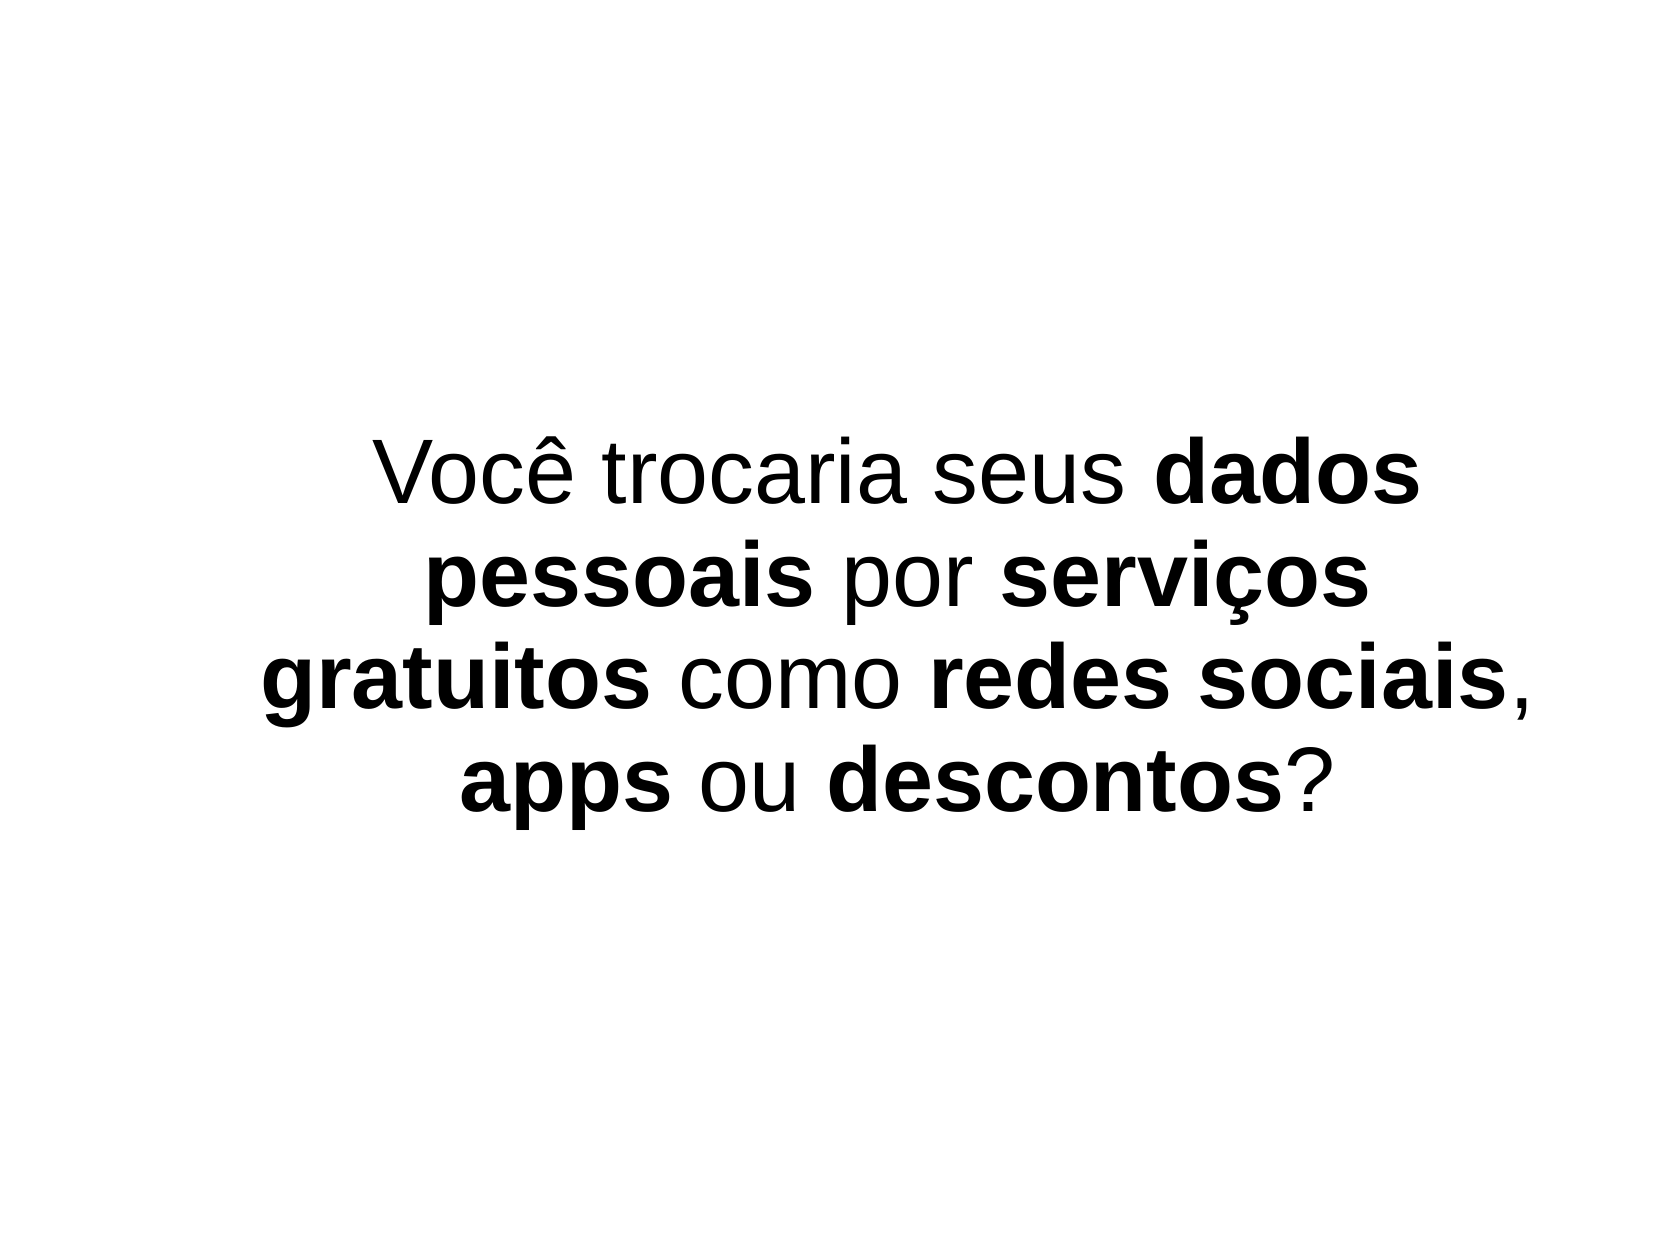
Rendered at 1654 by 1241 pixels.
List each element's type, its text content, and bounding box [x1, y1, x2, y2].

title Você trocaria seus dados pessoais por serviços gratuitos como redes sociais, apps ou descontos? [82, 420, 1571, 934]
